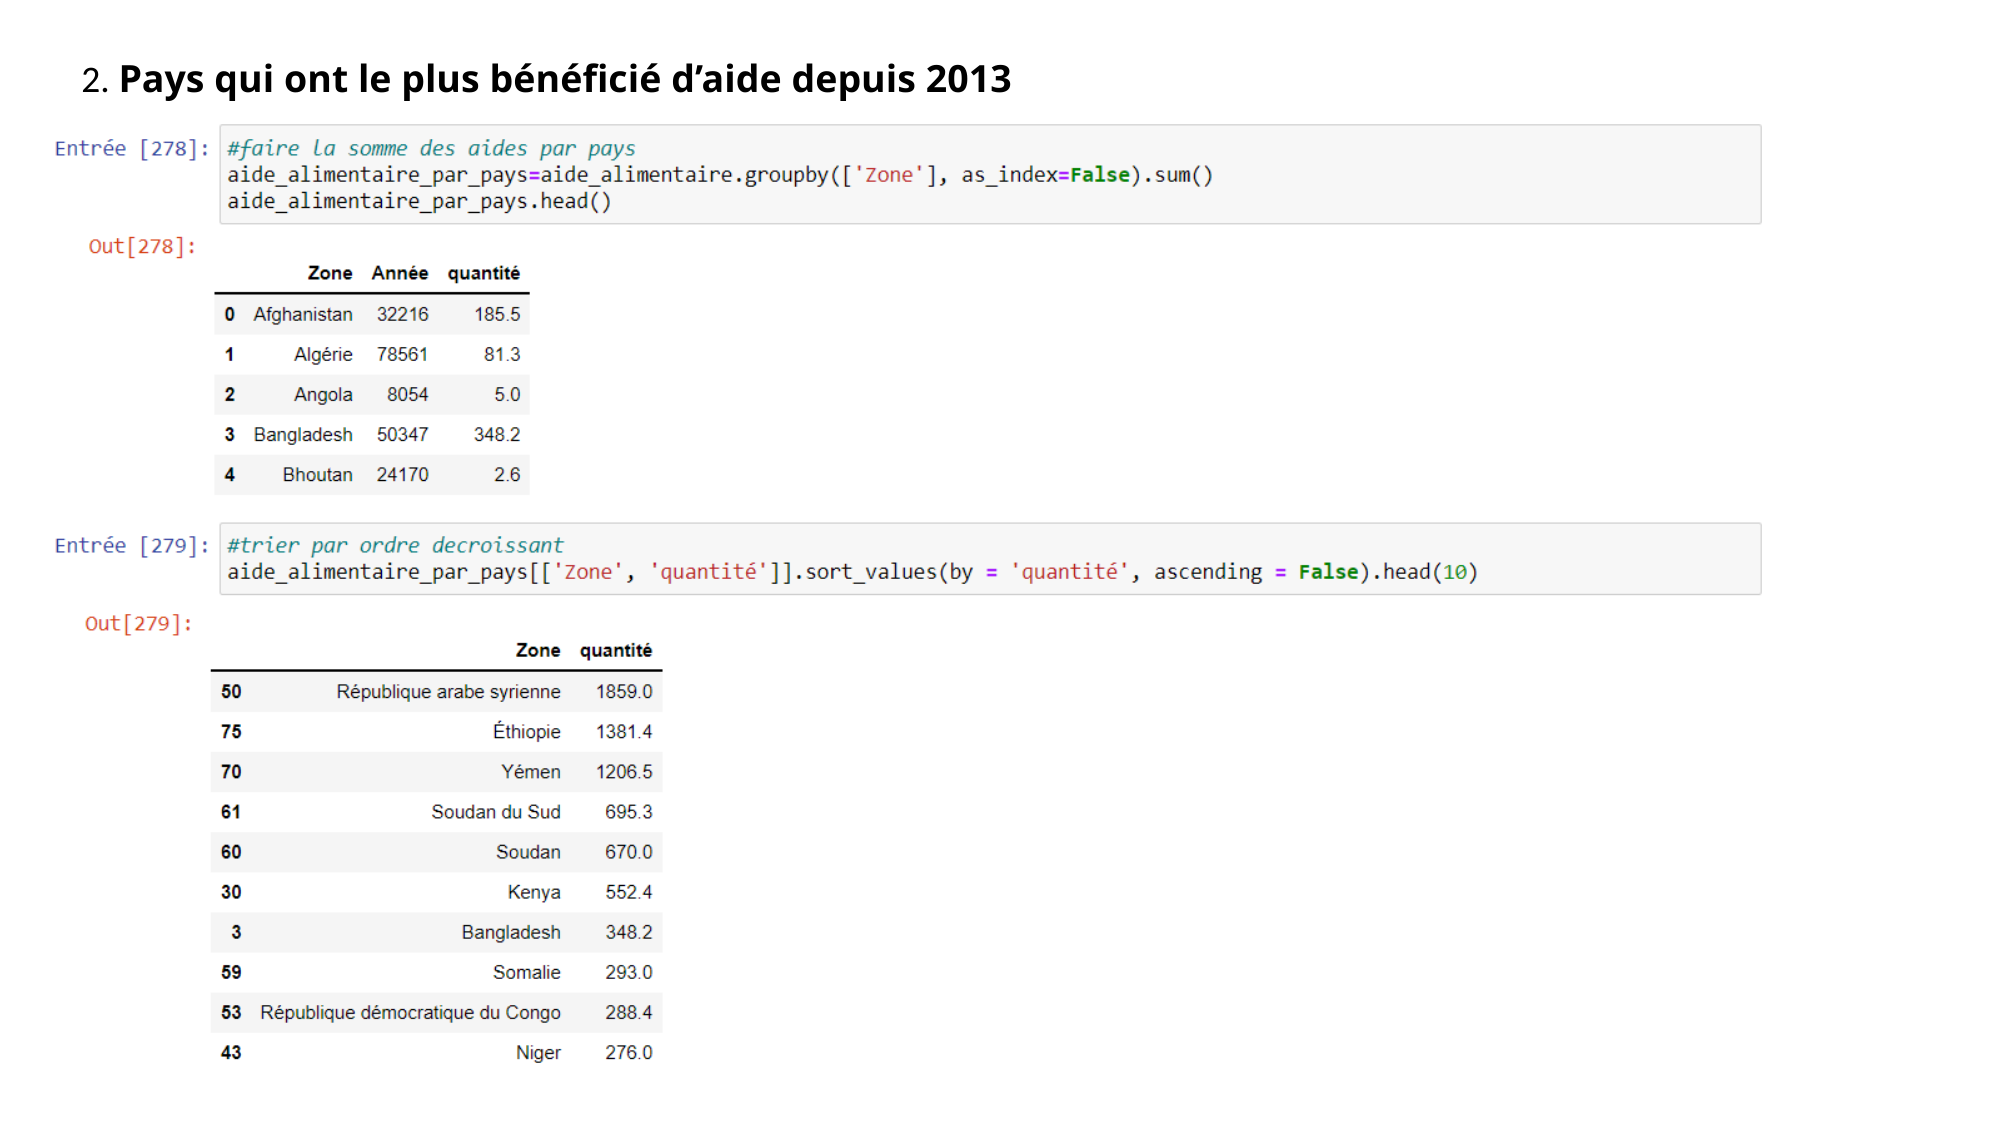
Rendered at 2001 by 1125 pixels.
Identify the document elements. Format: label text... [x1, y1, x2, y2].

picture [42, 613, 739, 1078]
text_box 2. Pays qui ont le plus bénéficié d’aide depuis 2013 [66, 47, 1865, 109]
picture [42, 108, 1782, 599]
